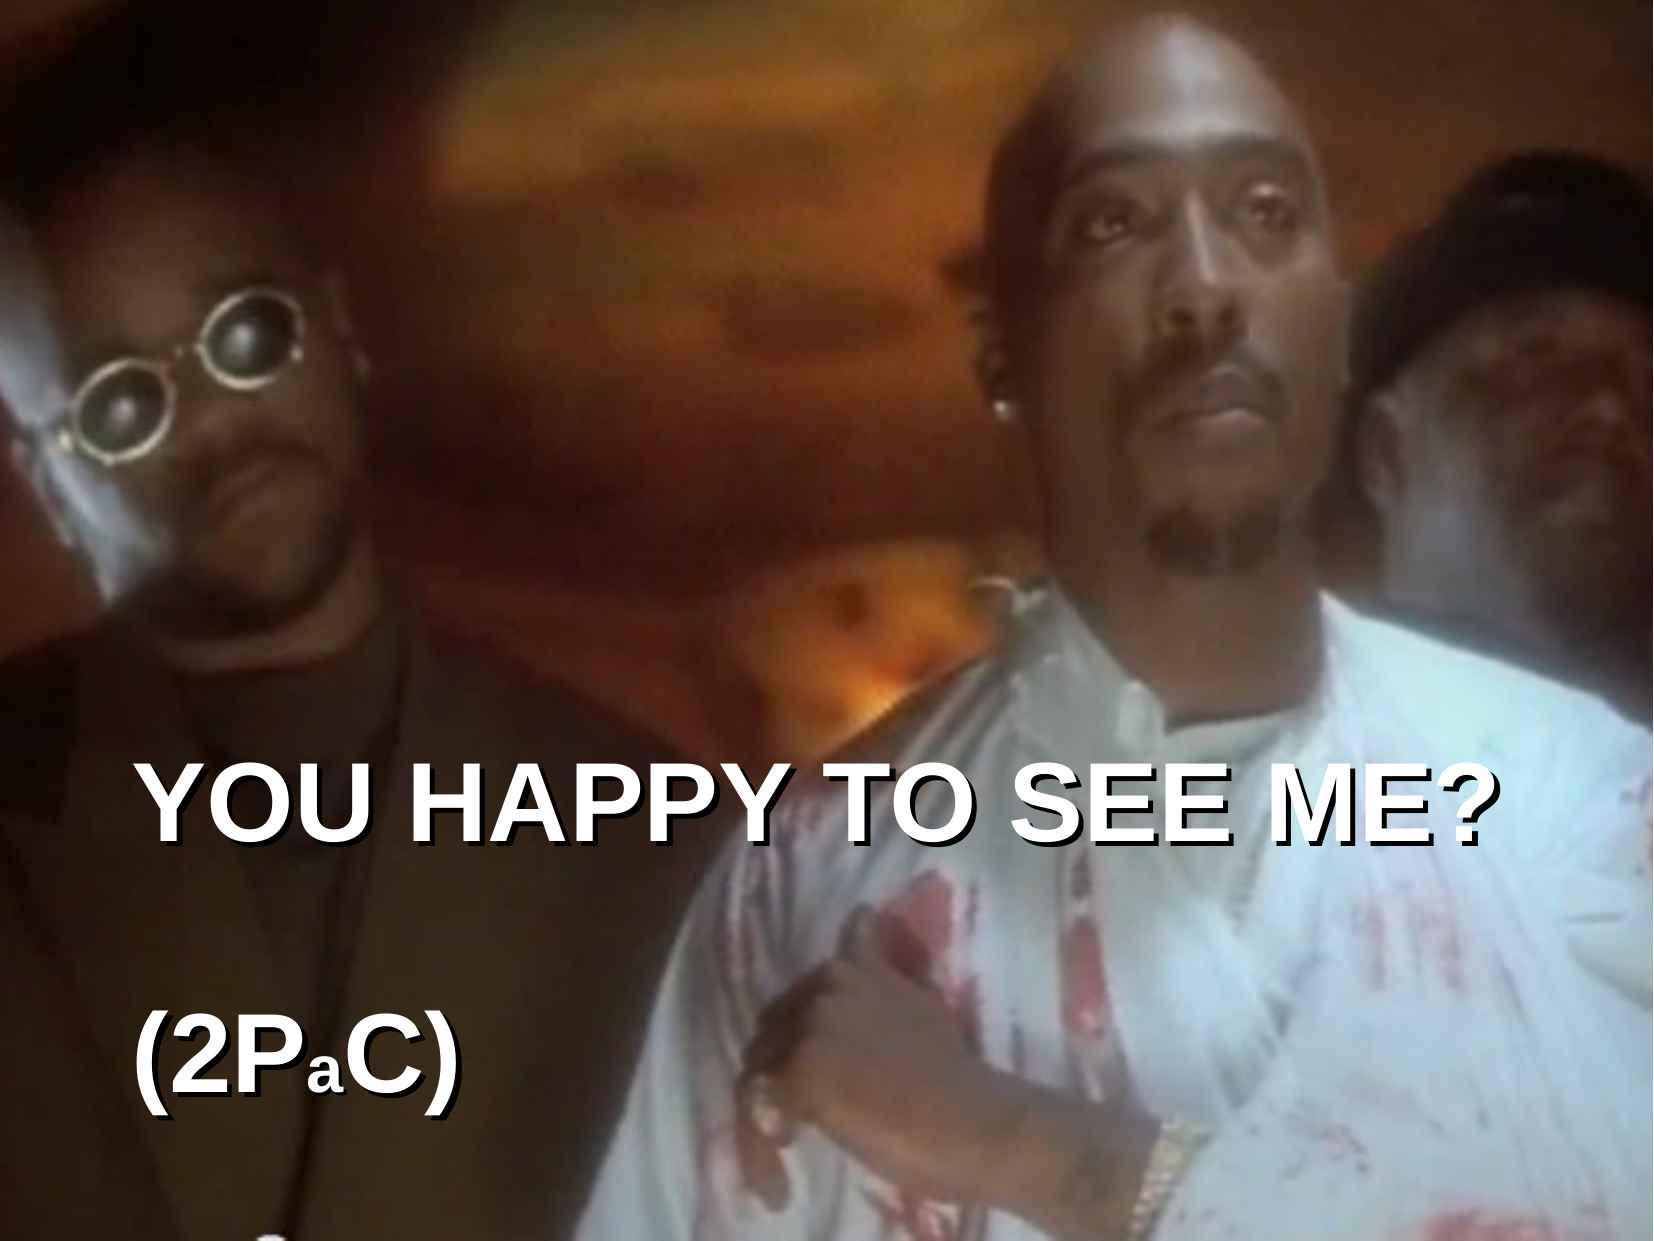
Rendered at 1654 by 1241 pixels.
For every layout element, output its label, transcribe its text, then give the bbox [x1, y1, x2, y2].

picture [0, 0, 1653, 1241]
subtitle YOU HAPPY TO SEE ME? (2PaC) [131, 680, 1620, 1176]
